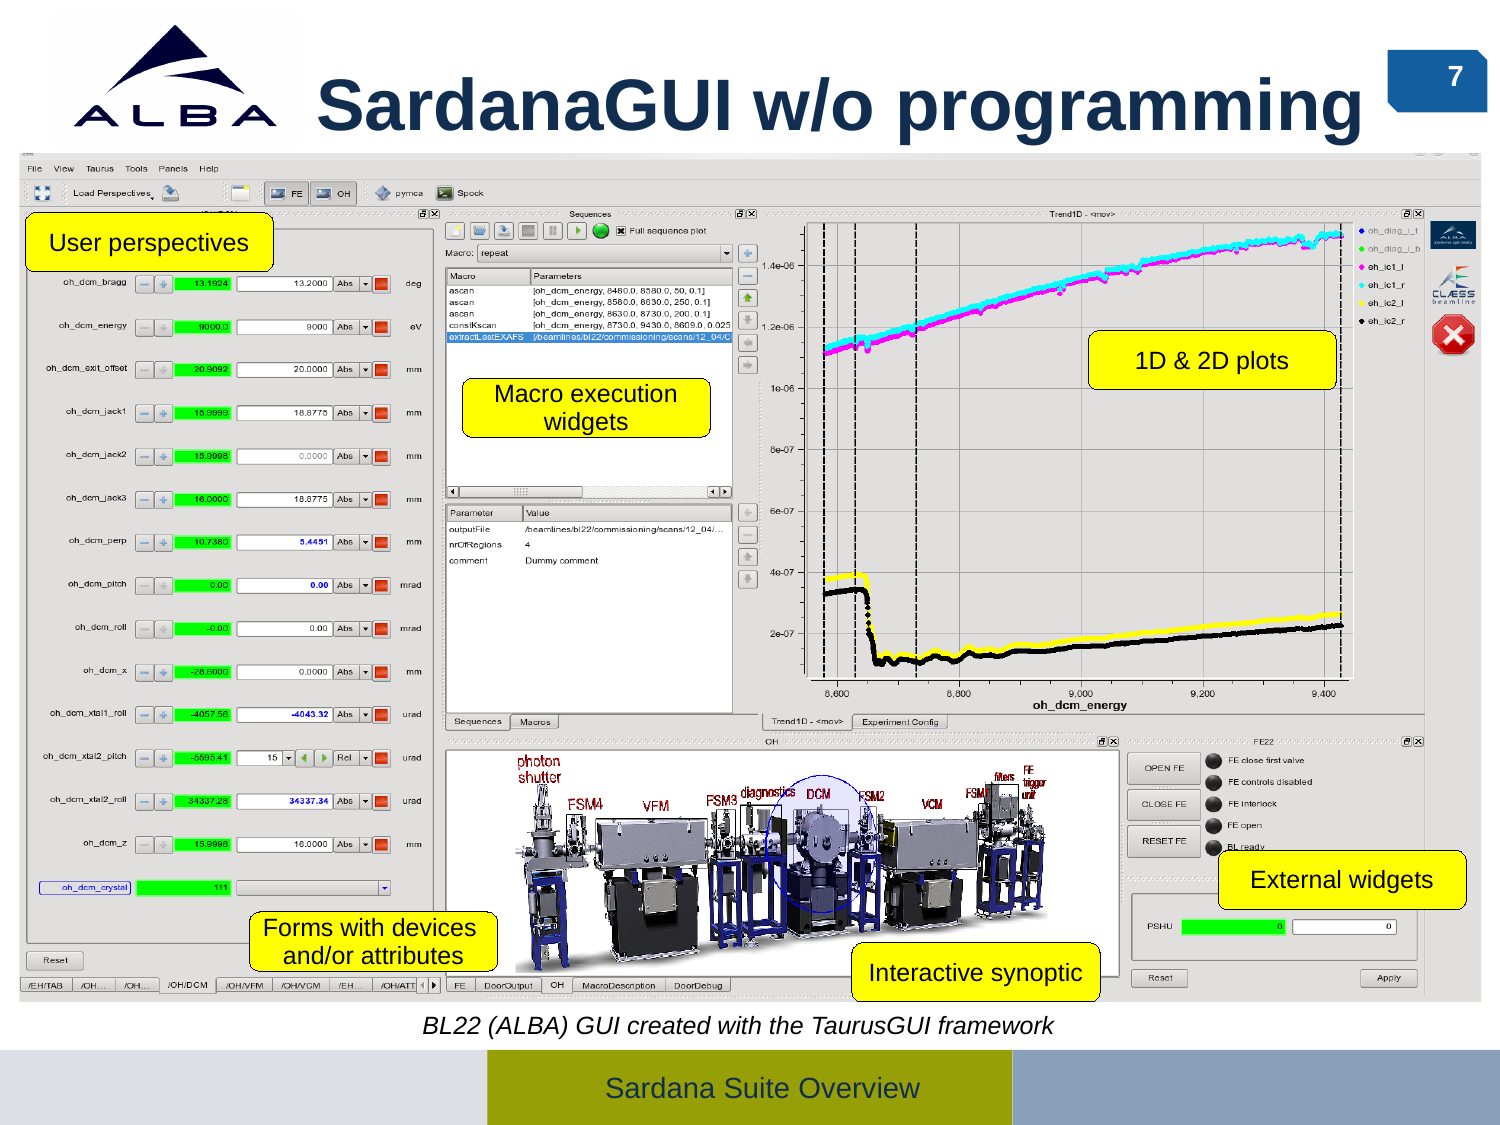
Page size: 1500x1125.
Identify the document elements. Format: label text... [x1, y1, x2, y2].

text_box Interactive synoptic [851, 942, 1101, 1002]
title SardanaGUI w/o programming [301, 50, 1419, 153]
text_box 1D & 2D plots [1088, 330, 1337, 390]
text_box User perspectives [25, 212, 274, 272]
text_box Forms with devices and/or attributes [249, 911, 498, 972]
picture [19, 153, 1482, 1002]
text_box BL22 (ALBA) GUI created with the TaurusGUI framework [407, 1004, 1093, 1047]
text_box Macro execution widgets [462, 378, 711, 438]
picture [50, 12, 300, 150]
text_box External widgets [1218, 850, 1467, 910]
